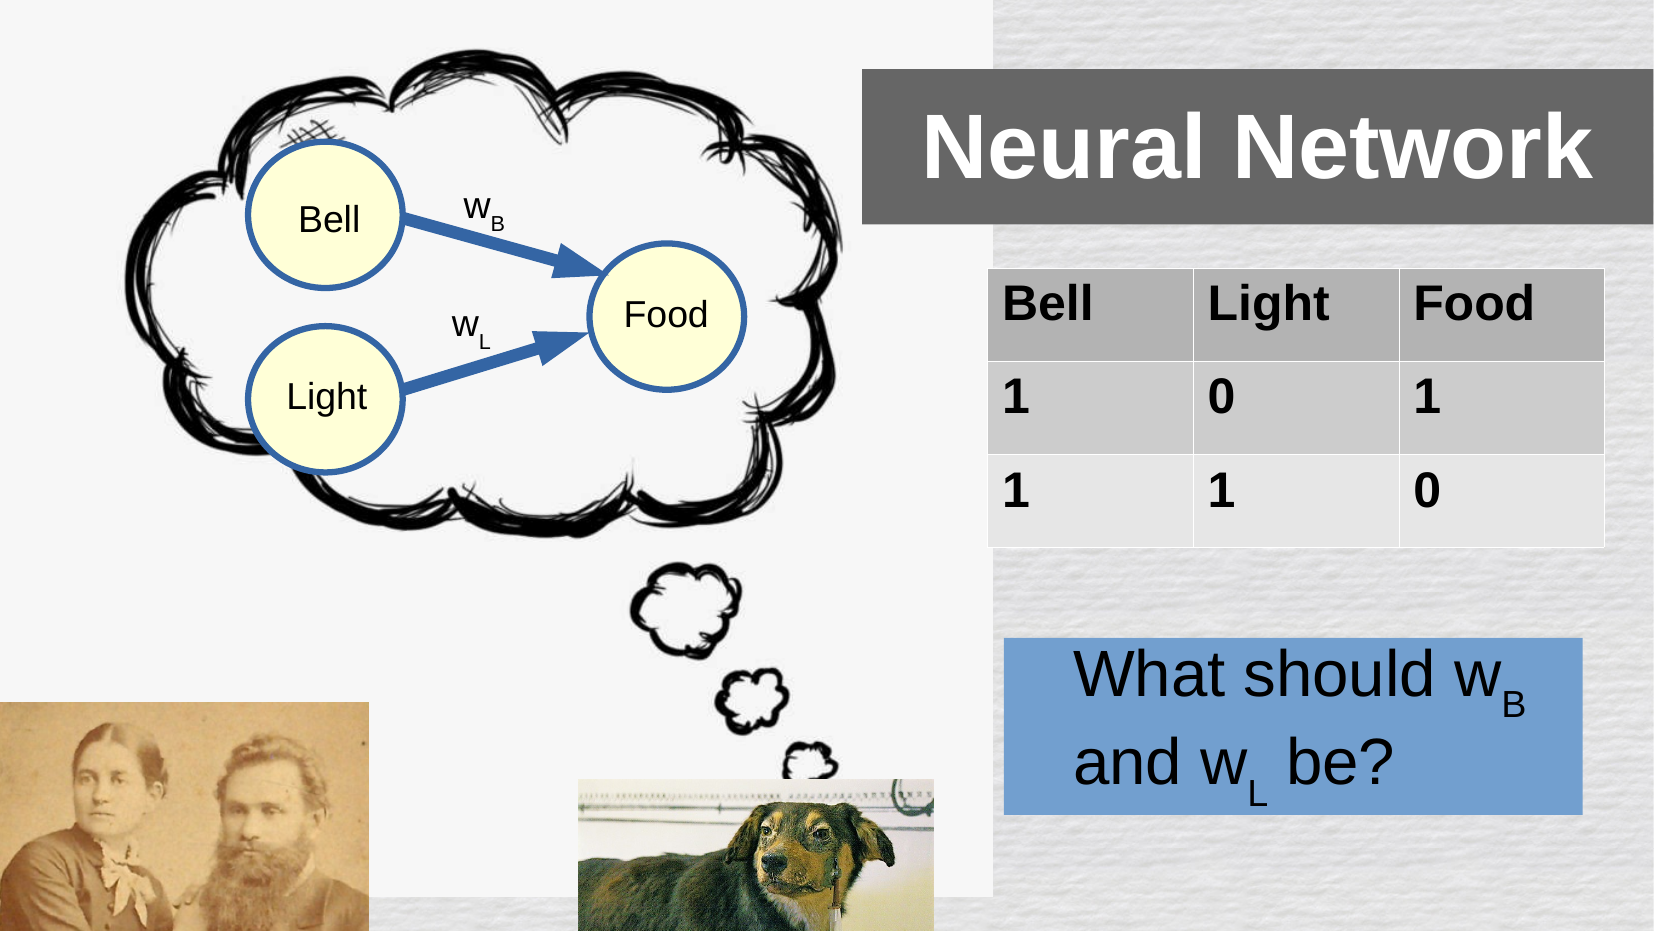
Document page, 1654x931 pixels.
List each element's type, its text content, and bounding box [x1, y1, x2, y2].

list What should wB and wL be? [1003, 637, 1583, 815]
table_cell 0 [1400, 455, 1604, 547]
table_header Bell [988, 269, 1193, 361]
text_box [248, 326, 398, 473]
picture [0, 0, 1654, 931]
text_box Light [271, 368, 414, 426]
text_box wL [437, 295, 520, 367]
table_header Food [1400, 269, 1604, 361]
table_cell 1 [988, 455, 1193, 547]
title Neural Network [862, 69, 1654, 225]
text_box wB [448, 177, 532, 249]
text_box Bell [283, 191, 390, 249]
text_box [589, 243, 739, 415]
table_cell 1 [988, 362, 1193, 454]
table_header Light [1194, 269, 1399, 361]
text_box [248, 141, 403, 289]
text_box Food [608, 285, 751, 343]
table_cell 0 [1194, 362, 1399, 454]
table_cell 1 [1400, 362, 1604, 454]
table_cell 1 [1194, 455, 1399, 547]
